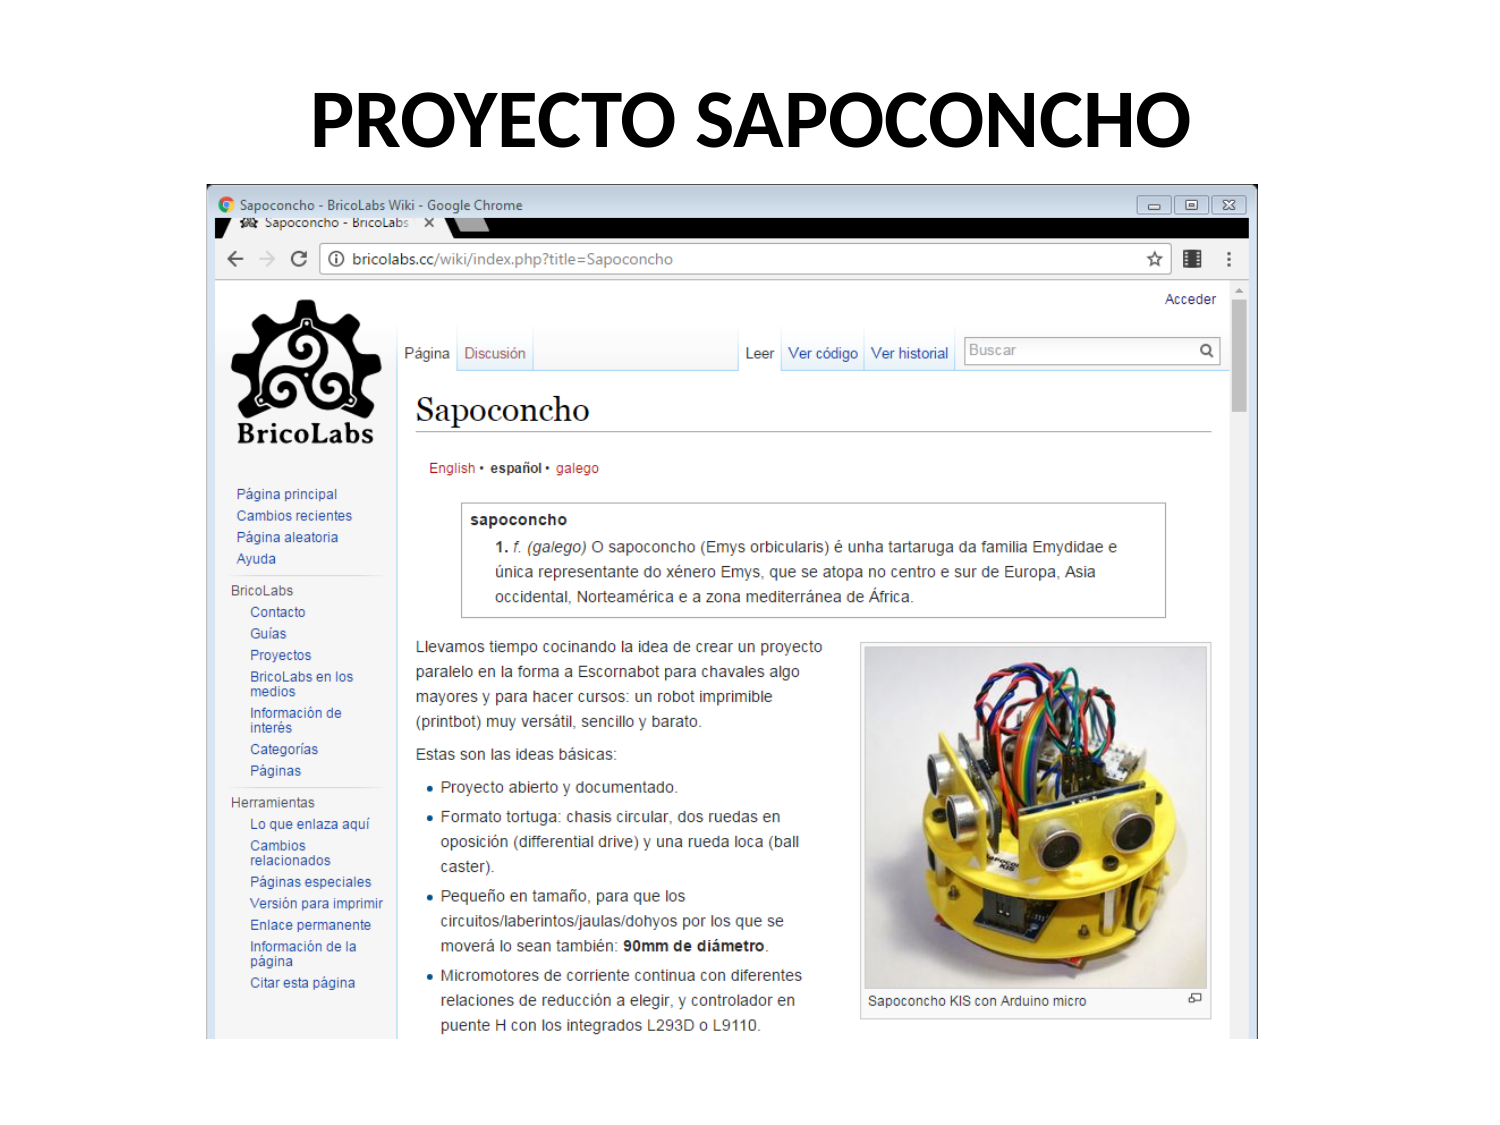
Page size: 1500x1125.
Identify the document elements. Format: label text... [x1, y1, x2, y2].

picture [206, 184, 1258, 1039]
title PROYECTO SAPOCONCHO [76, 42, 1427, 186]
